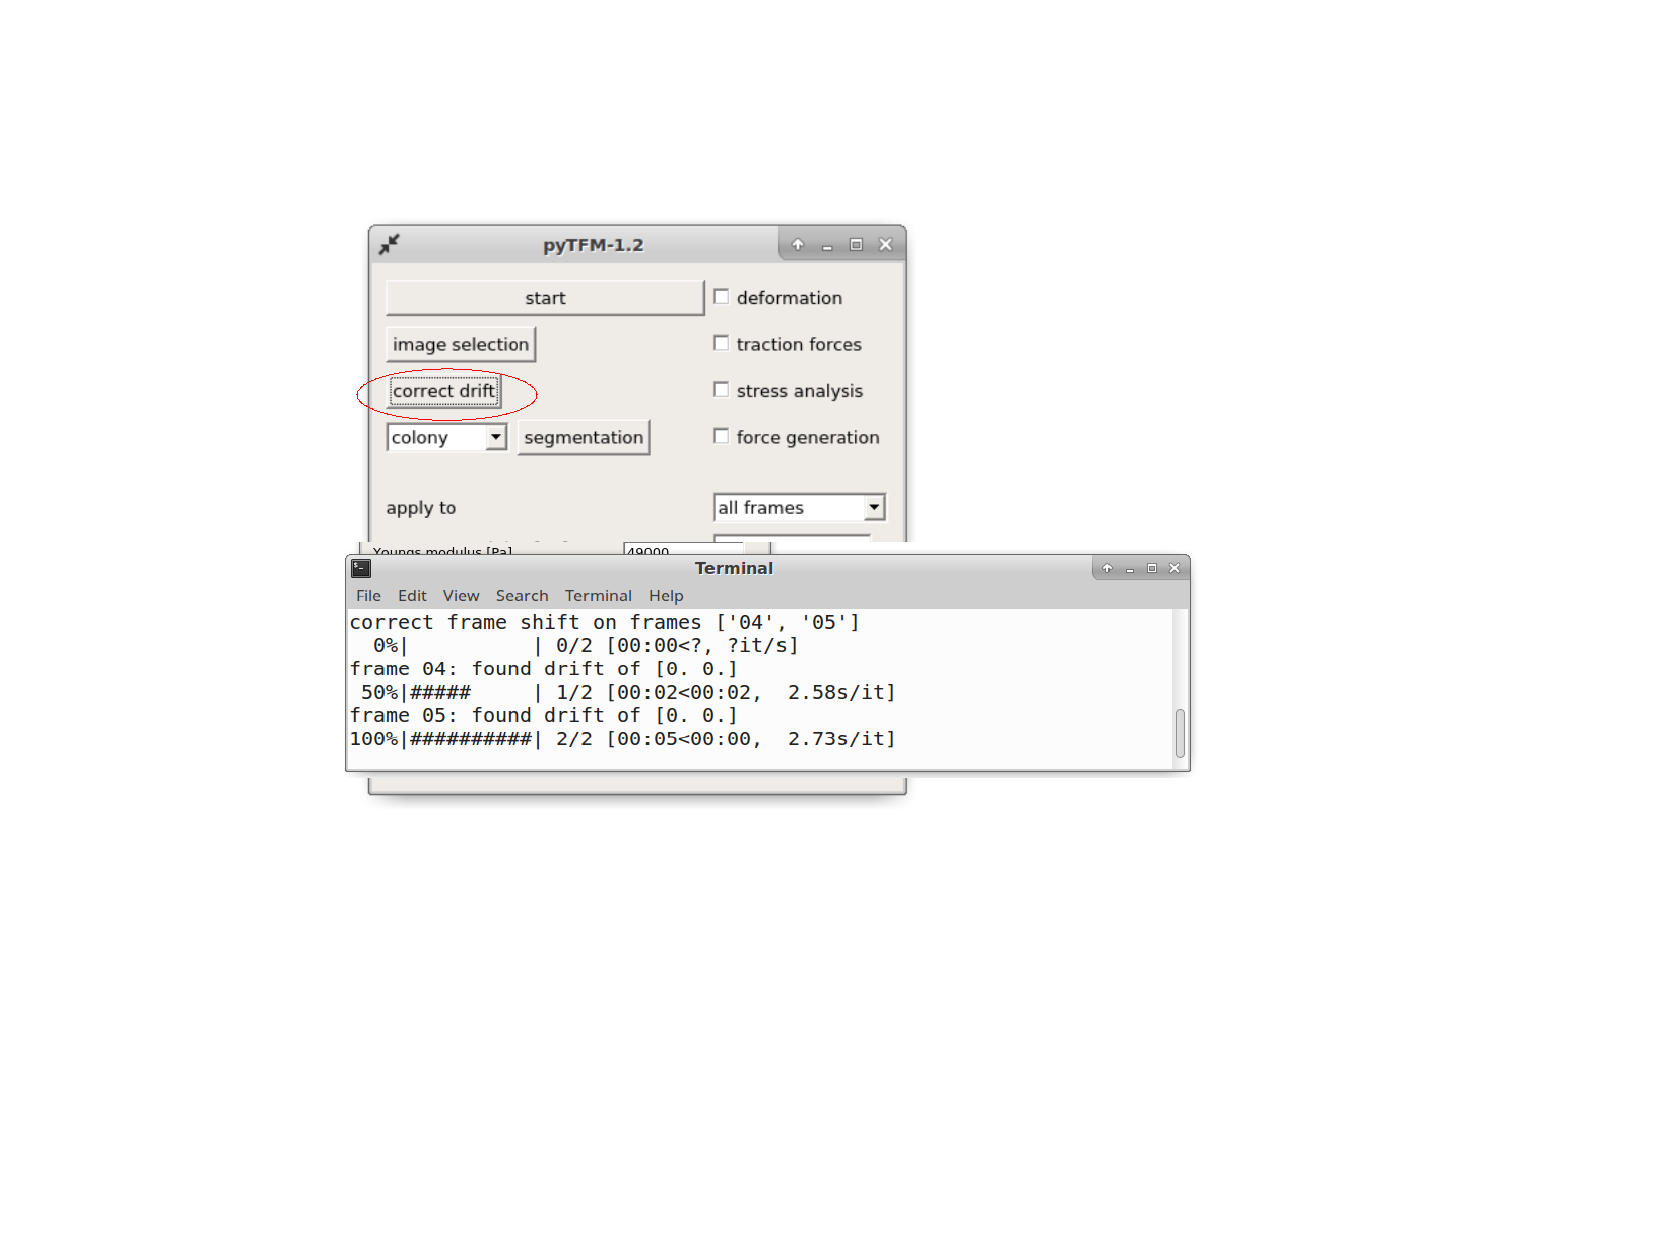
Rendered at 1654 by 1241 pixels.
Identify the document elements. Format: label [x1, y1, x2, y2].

picture [344, 214, 1201, 811]
